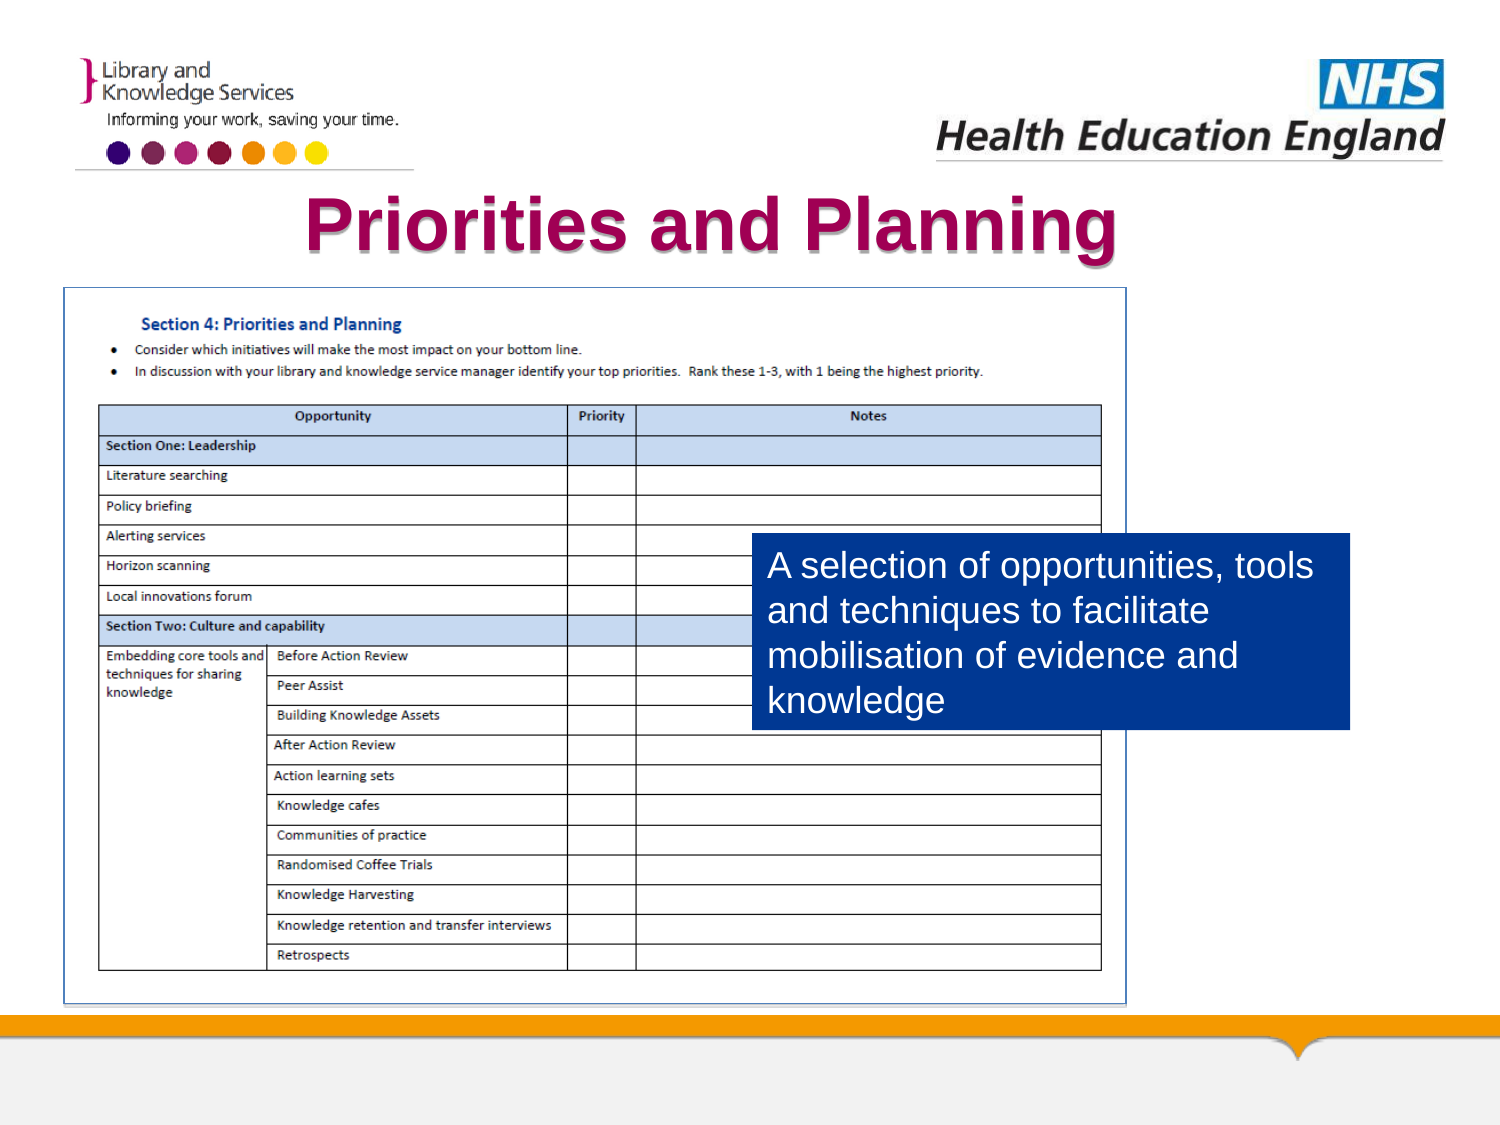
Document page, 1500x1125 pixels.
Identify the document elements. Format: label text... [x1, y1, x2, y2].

picture [64, 288, 1126, 1003]
title Priorities and Planning [75, 176, 1432, 289]
text_box A selection of opportunities, tools and techniques to facilitate mobilisation of evidence and knowledge [752, 533, 1351, 731]
picture [75, 54, 416, 169]
